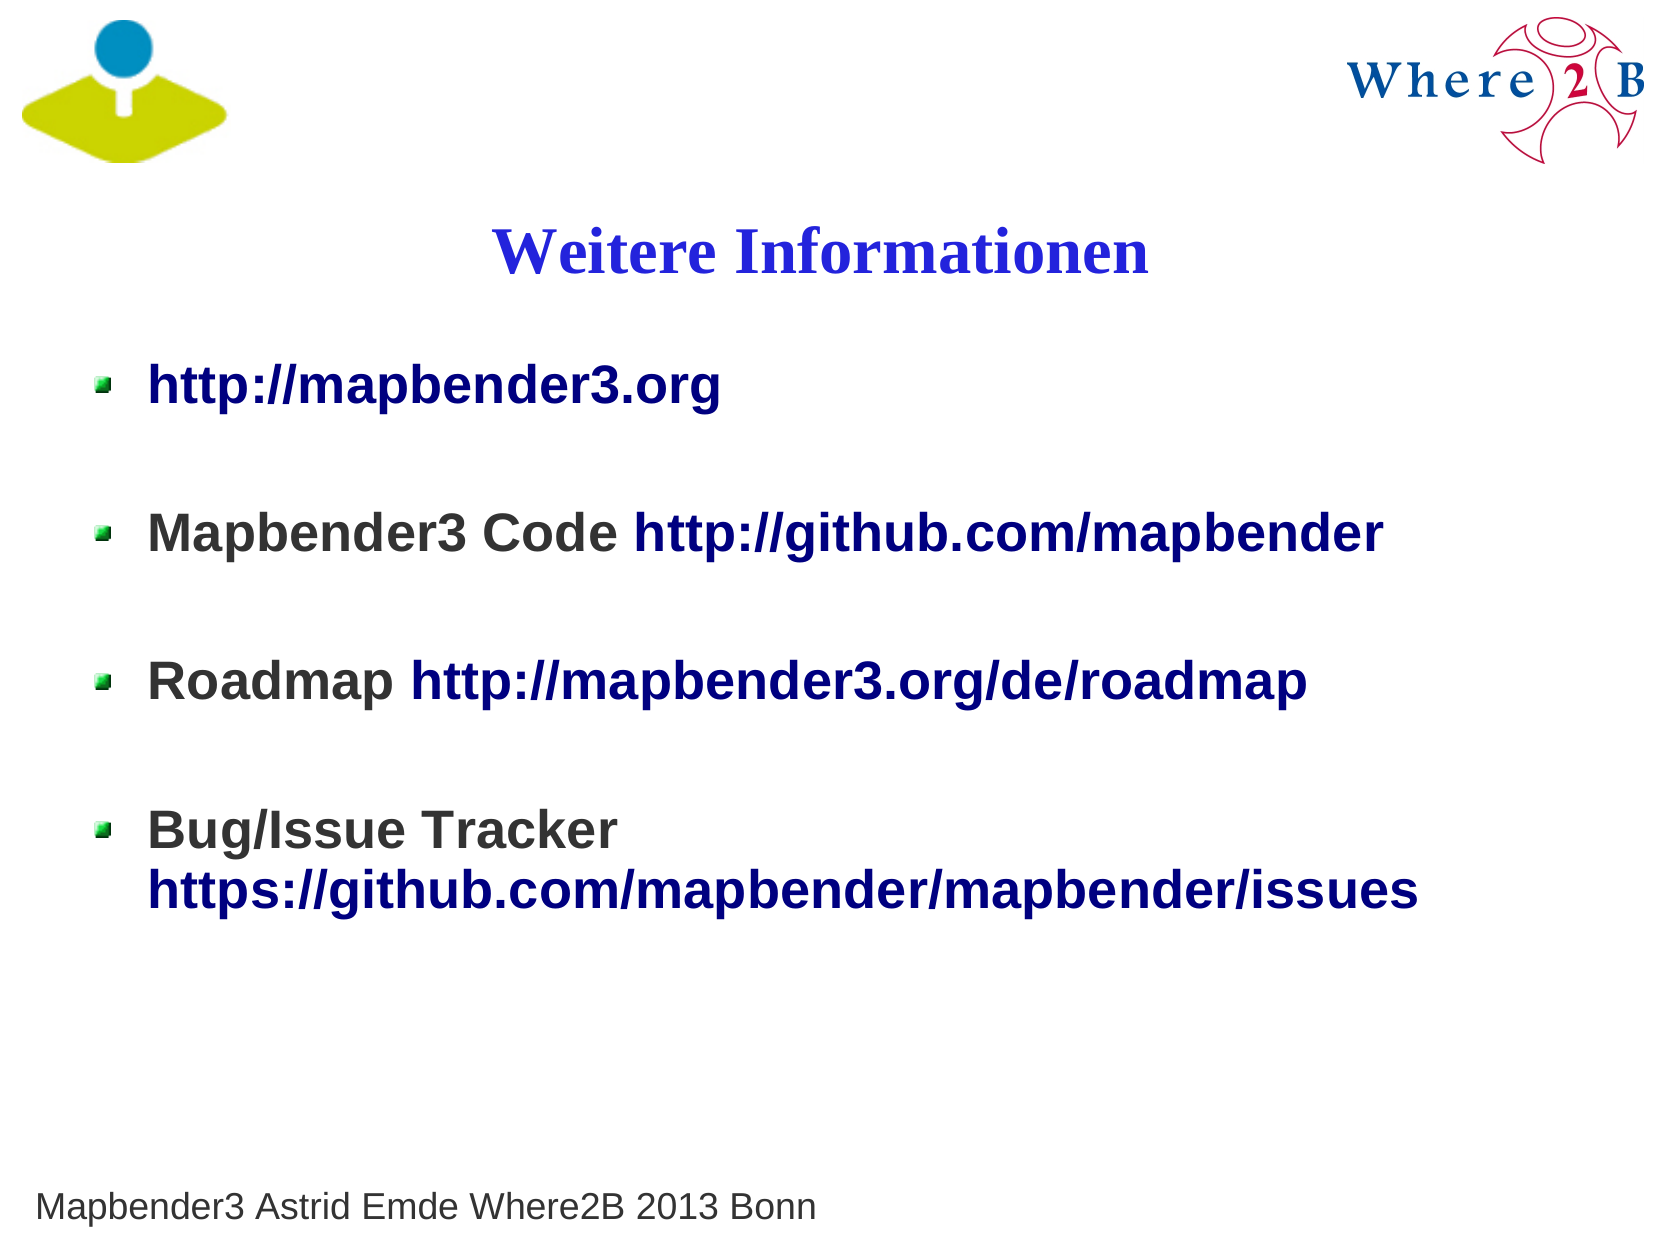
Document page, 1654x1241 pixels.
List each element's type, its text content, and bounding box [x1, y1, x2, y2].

list http://mapbender3.org Mapbender3 Code http://github.com/mapbender Roadmap http://mapbender3.org/de/roadmap Bug/Issue Tracker https://github.com/mapbender/mapbender/issues [76, 354, 1565, 1173]
picture [1347, 17, 1644, 164]
title Weitere Informationen [76, 177, 1565, 325]
picture [22, 20, 231, 163]
